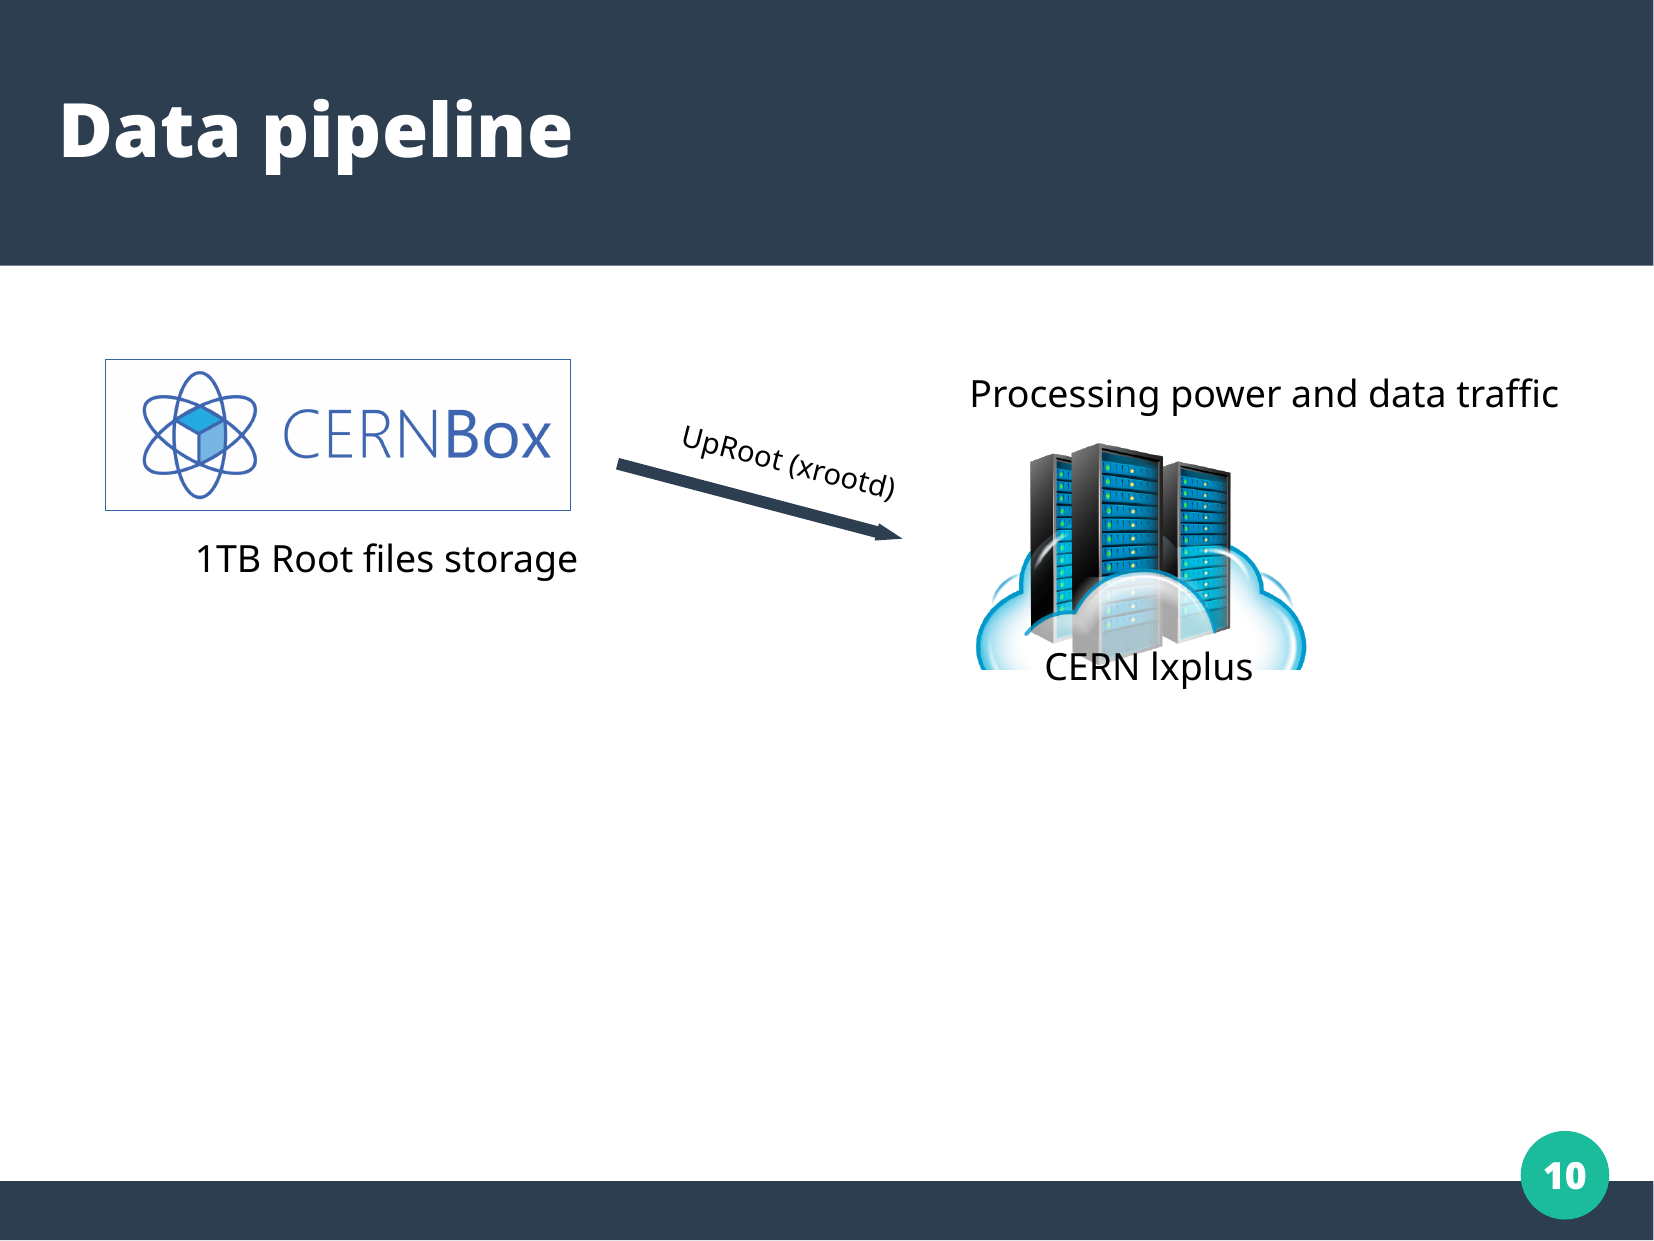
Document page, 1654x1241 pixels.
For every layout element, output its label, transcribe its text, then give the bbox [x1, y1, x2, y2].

text_box Processing power and data traffic [954, 360, 1505, 423]
text_box UpRoot (xrootd) [662, 404, 893, 511]
picture [948, 411, 1333, 670]
text_box CERN lxplus [1029, 633, 1247, 696]
title Data pipeline [59, 49, 1595, 207]
text_box 1TB Root files storage [180, 525, 547, 588]
picture [105, 359, 571, 511]
